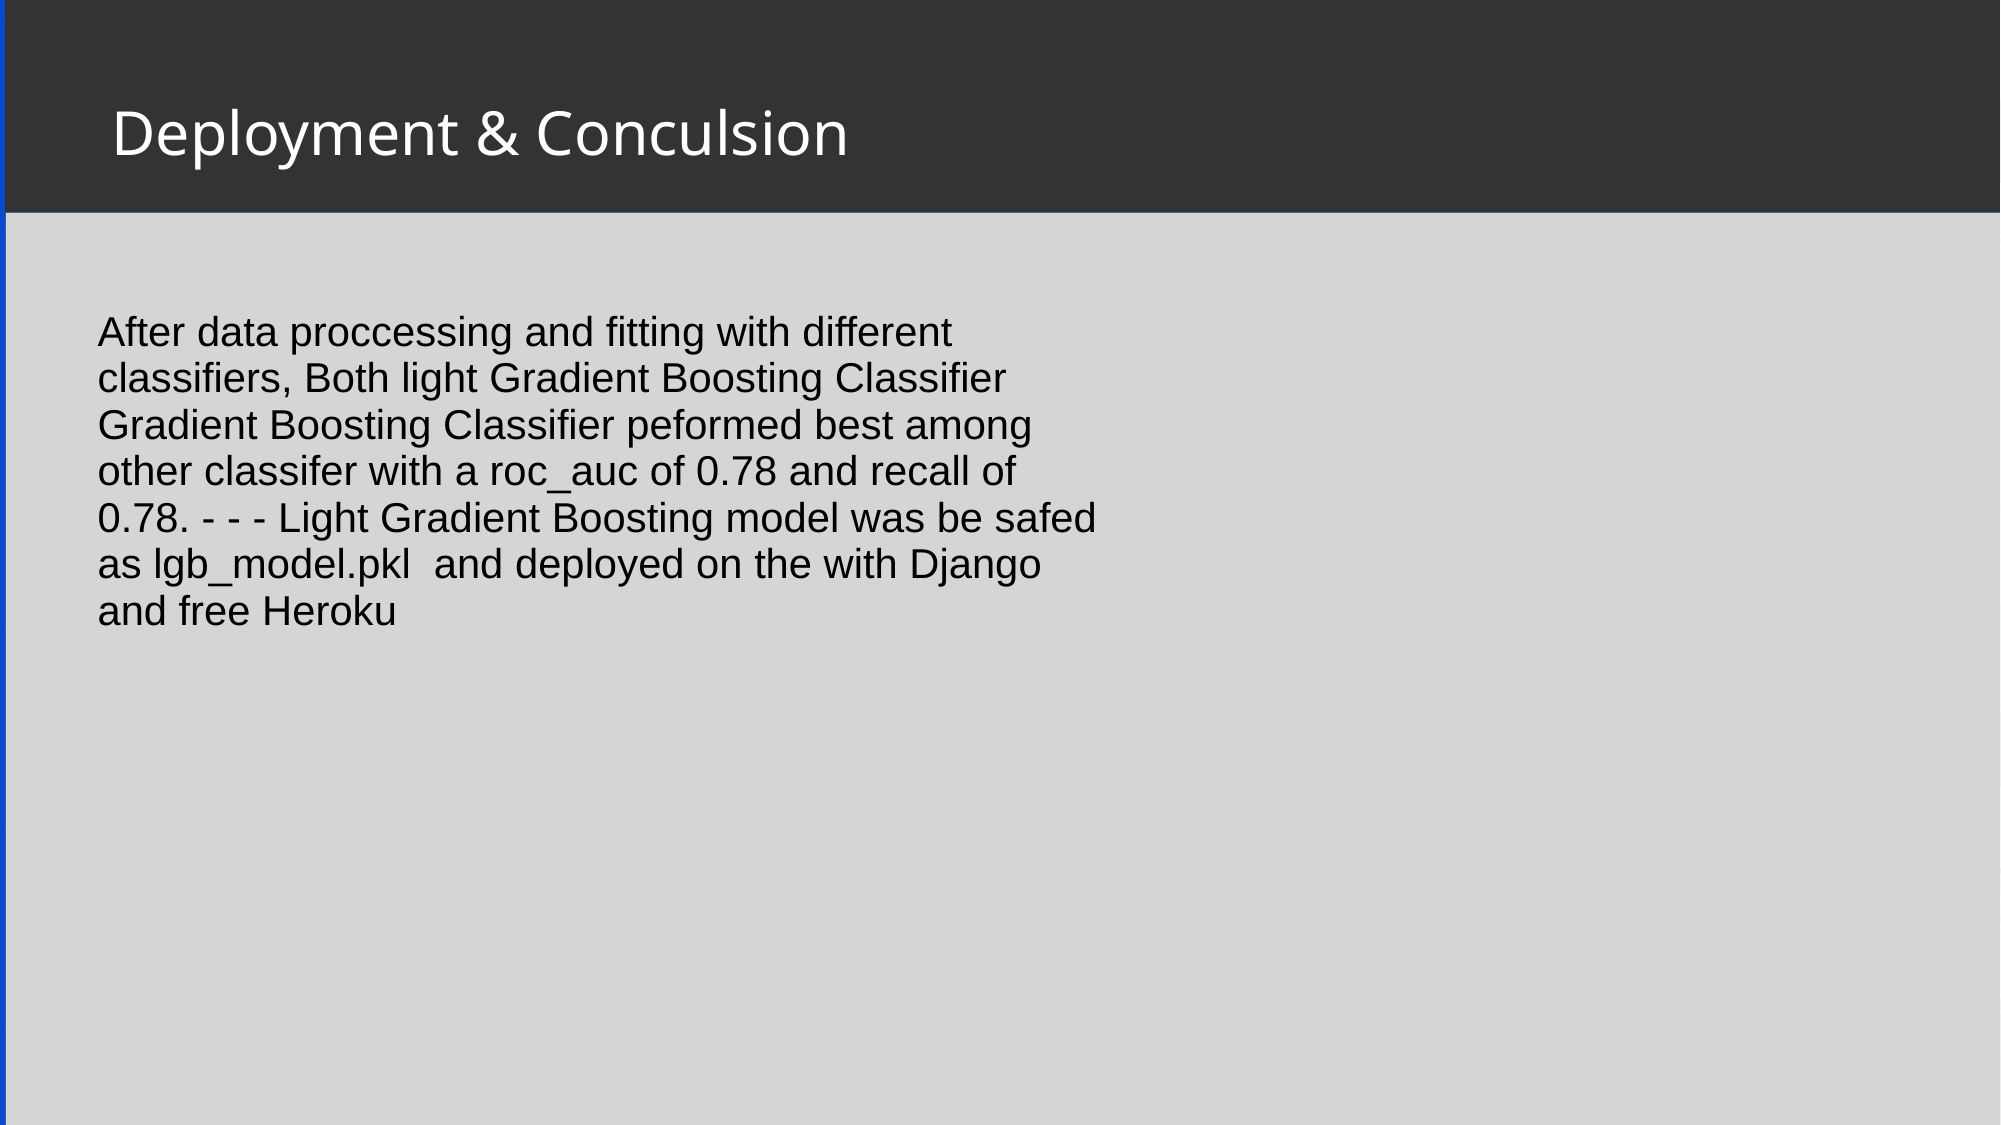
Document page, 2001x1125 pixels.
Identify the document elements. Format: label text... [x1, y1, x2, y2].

picture [0, 0, 5, 1125]
text_box Deployment & Conculsion [96, 88, 1822, 179]
text_box After data proccessing and fitting with different classifiers, Both light Gradient Boosting Classifier Gradient Boosting Classifier peformed best among other classifer with a roc_auc of 0.78 and recall of 0.78. - - - Light Gradient Boosting model was be safed as lgb_model.pkl and deployed on the with Django and free Heroku [82, 301, 1134, 642]
text_box [5, 0, 2000, 1125]
